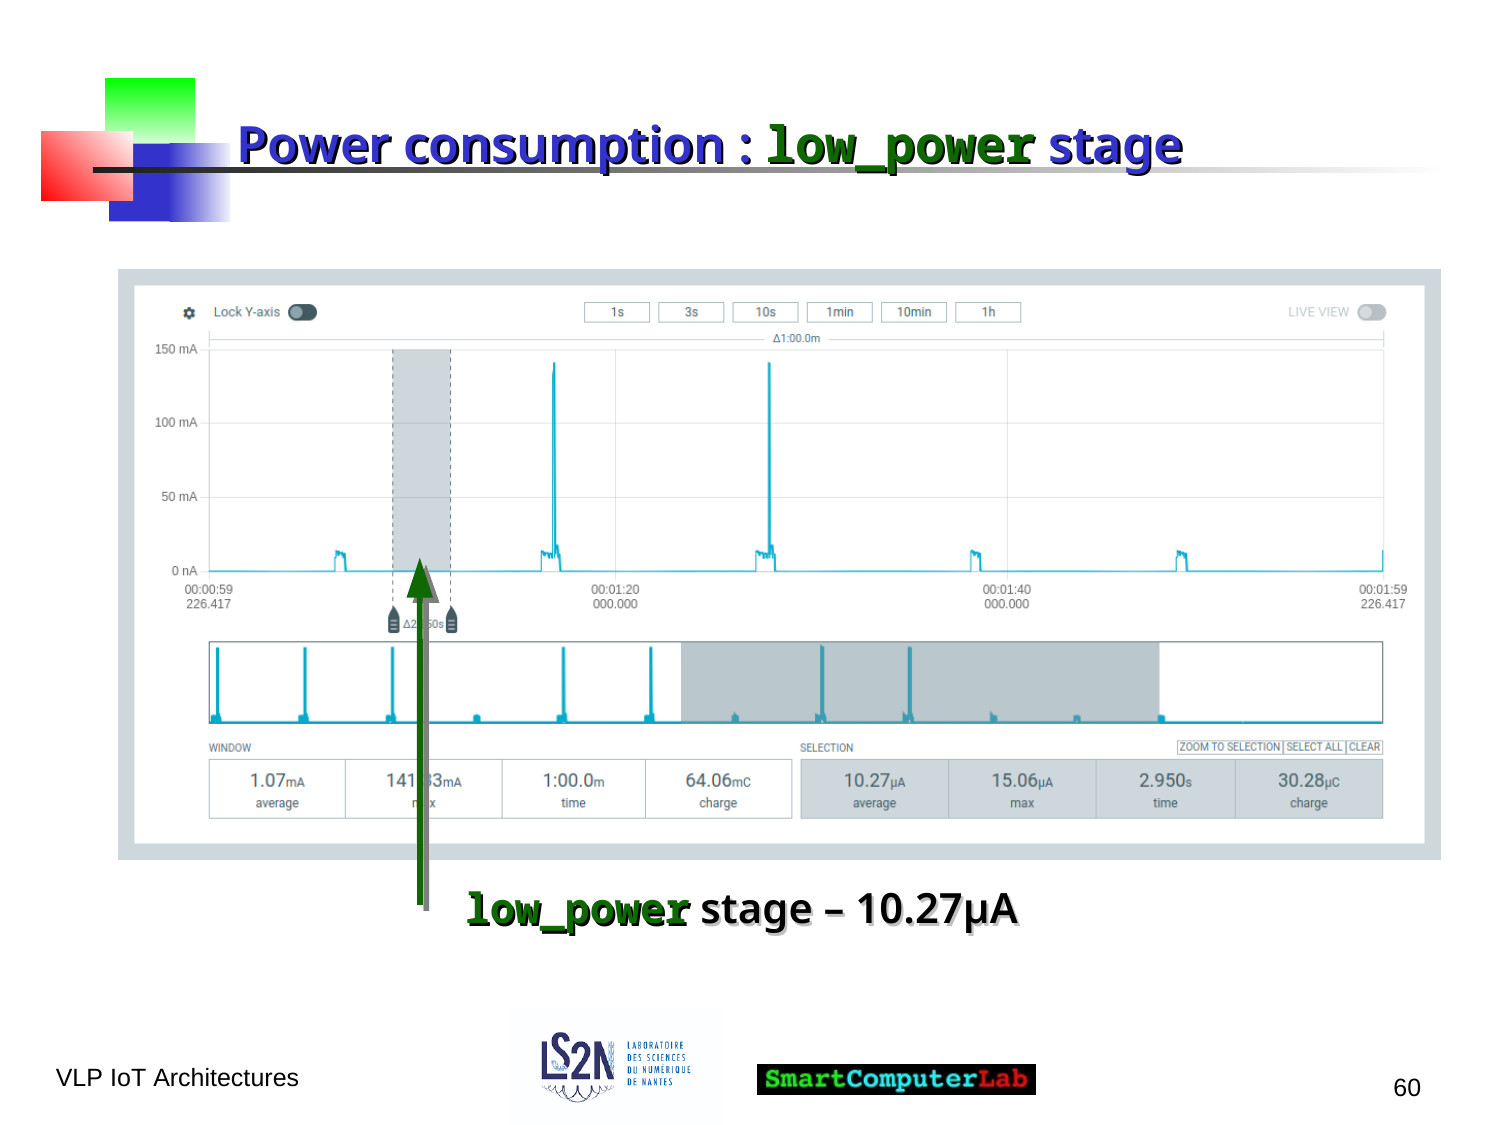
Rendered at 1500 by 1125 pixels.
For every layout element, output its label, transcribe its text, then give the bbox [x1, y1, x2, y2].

title Power consumption : low_power stage [122, 104, 1297, 180]
text_box low_power stage – 10.27µA [450, 874, 1231, 990]
picture [757, 1064, 1036, 1095]
picture [118, 269, 1441, 860]
picture [510, 1009, 721, 1125]
